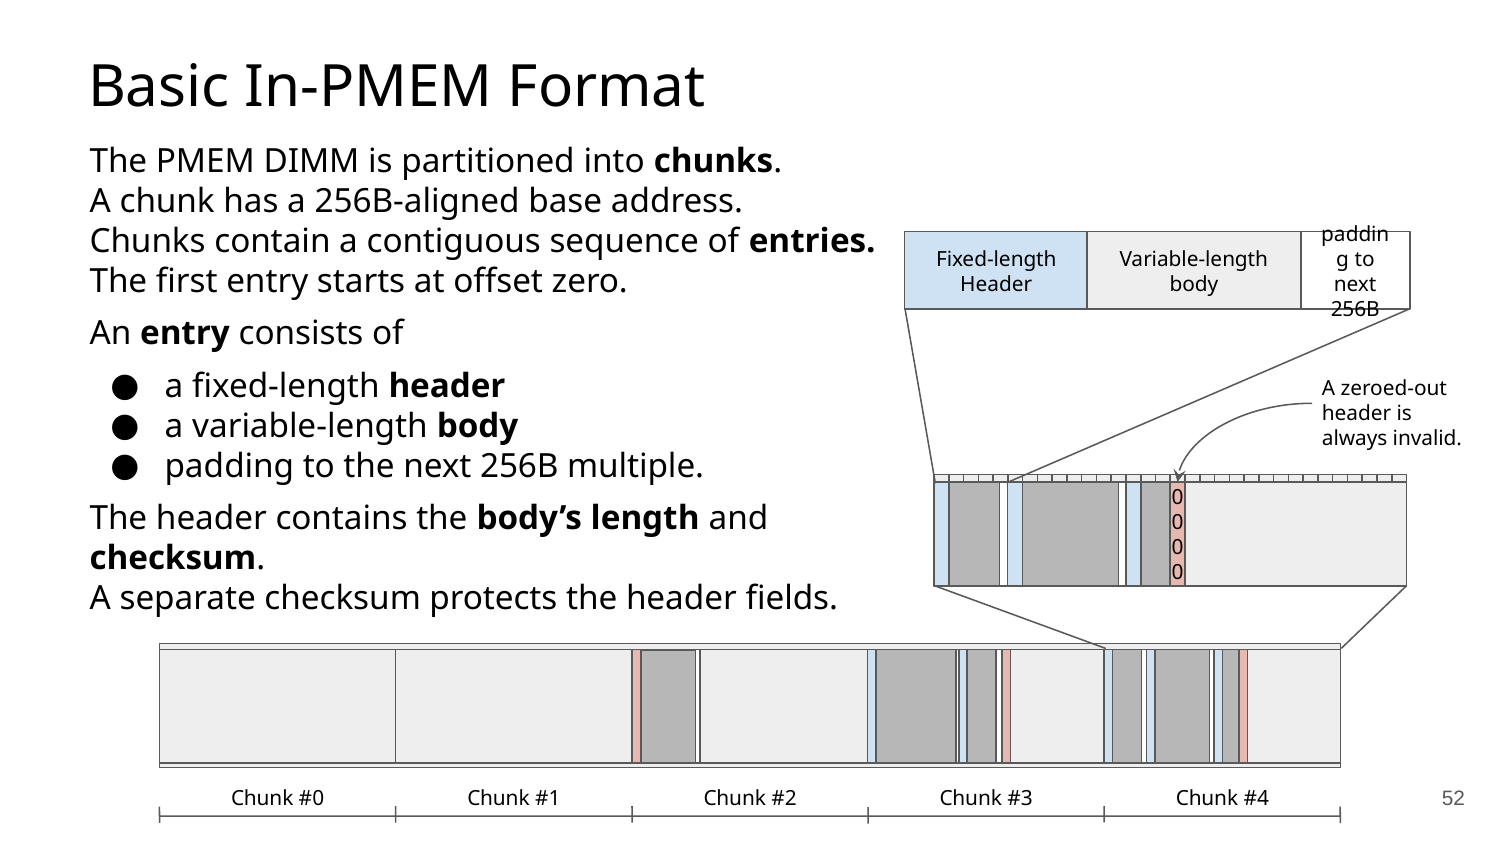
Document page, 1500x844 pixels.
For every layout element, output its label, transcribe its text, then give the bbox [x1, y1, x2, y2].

text_box [159, 643, 1341, 768]
text_box Fixed-length Header [911, 231, 1086, 309]
text_box 0 0 0 0 [1170, 481, 1185, 586]
text_box A zeroed-out header is always invalid. [1306, 357, 1497, 467]
slide_number <number> [1389, 764, 1480, 830]
text_box Variable-length body [1086, 231, 1300, 309]
text_box [934, 474, 1176, 586]
text_box [1179, 474, 1407, 586]
text_box Chunk #3 [868, 785, 1104, 810]
text_box padding to next 256B [1300, 231, 1410, 309]
text_box Chunk #2 [631, 785, 868, 810]
text_box The PMEM DIMM is partitioned into chunks. A chunk has a 256B-aligned base address. Chunks contain a contiguous sequence of entries. The first entry starts at offset zero. An entry consists of a fixed-length header a variable-length body padding to the next 256B multiple. The header contains the body’s length and checksum. A separate checksum protects the header fields. [74, 124, 911, 624]
text_box Chunk #0 [159, 785, 395, 810]
text_box Chunk #4 [1104, 785, 1341, 810]
text_box Chunk #1 [395, 785, 631, 810]
title Basic In-PMEM Format [73, 33, 1305, 165]
